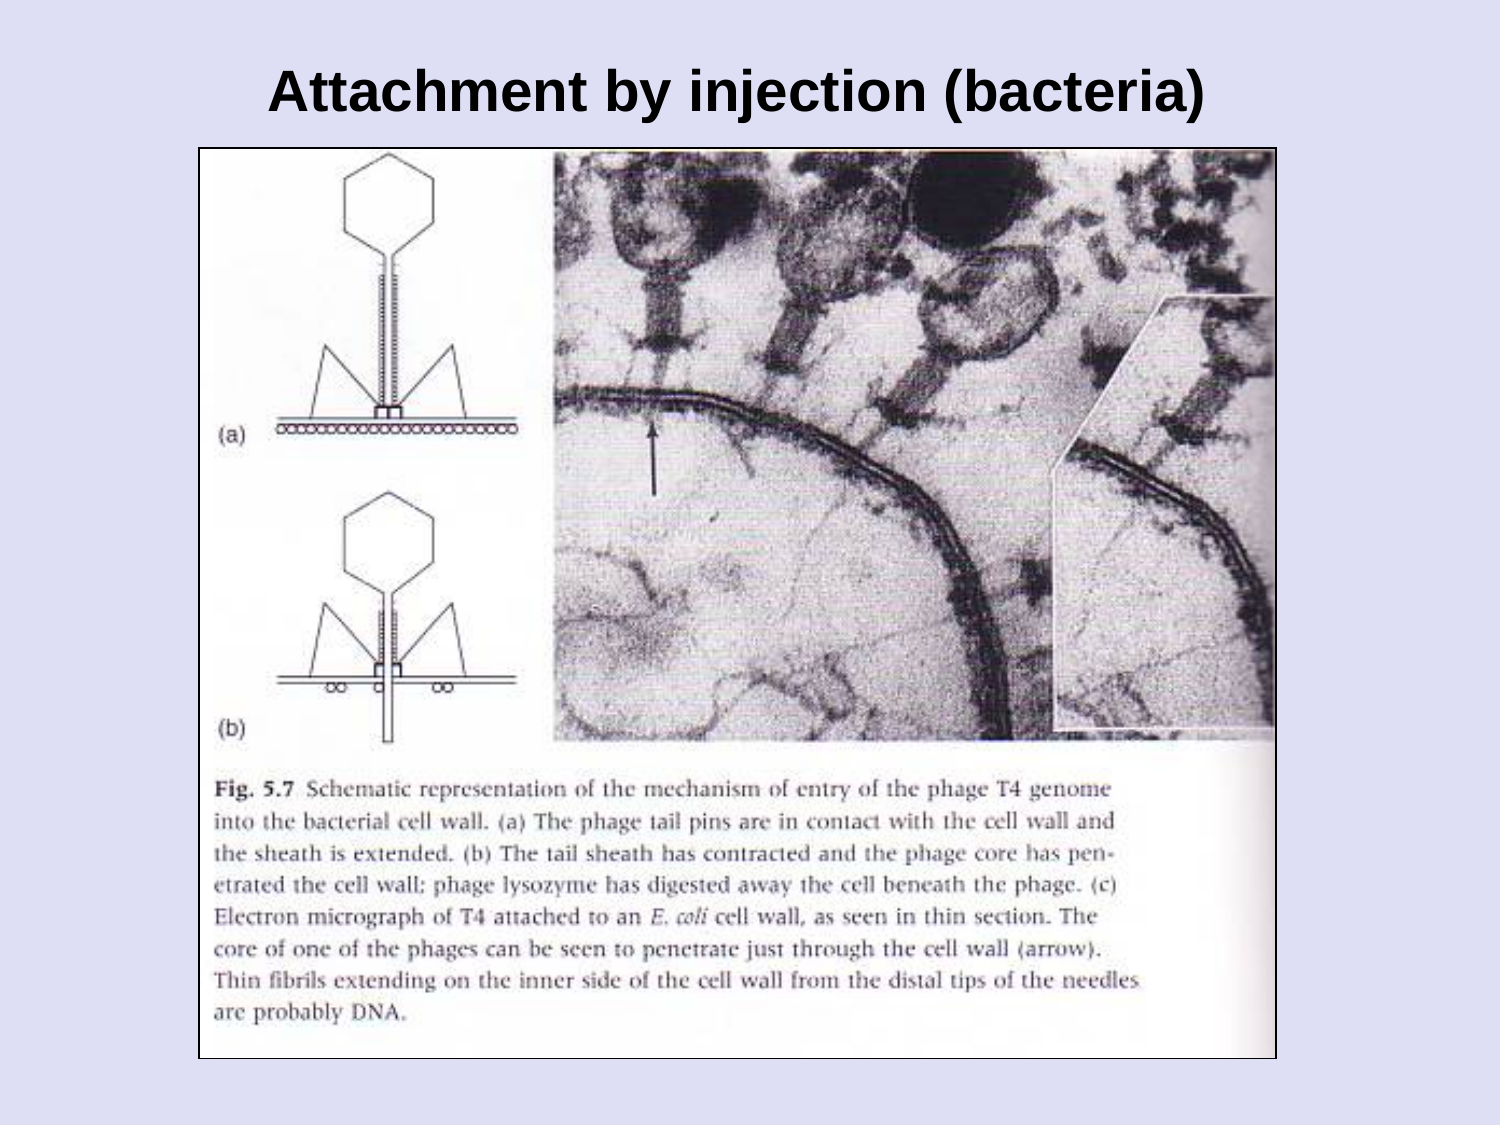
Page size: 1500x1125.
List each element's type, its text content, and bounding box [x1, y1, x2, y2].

text_box Attachment by injection (bacteria) [199, 45, 1276, 132]
picture [200, 148, 1276, 1058]
